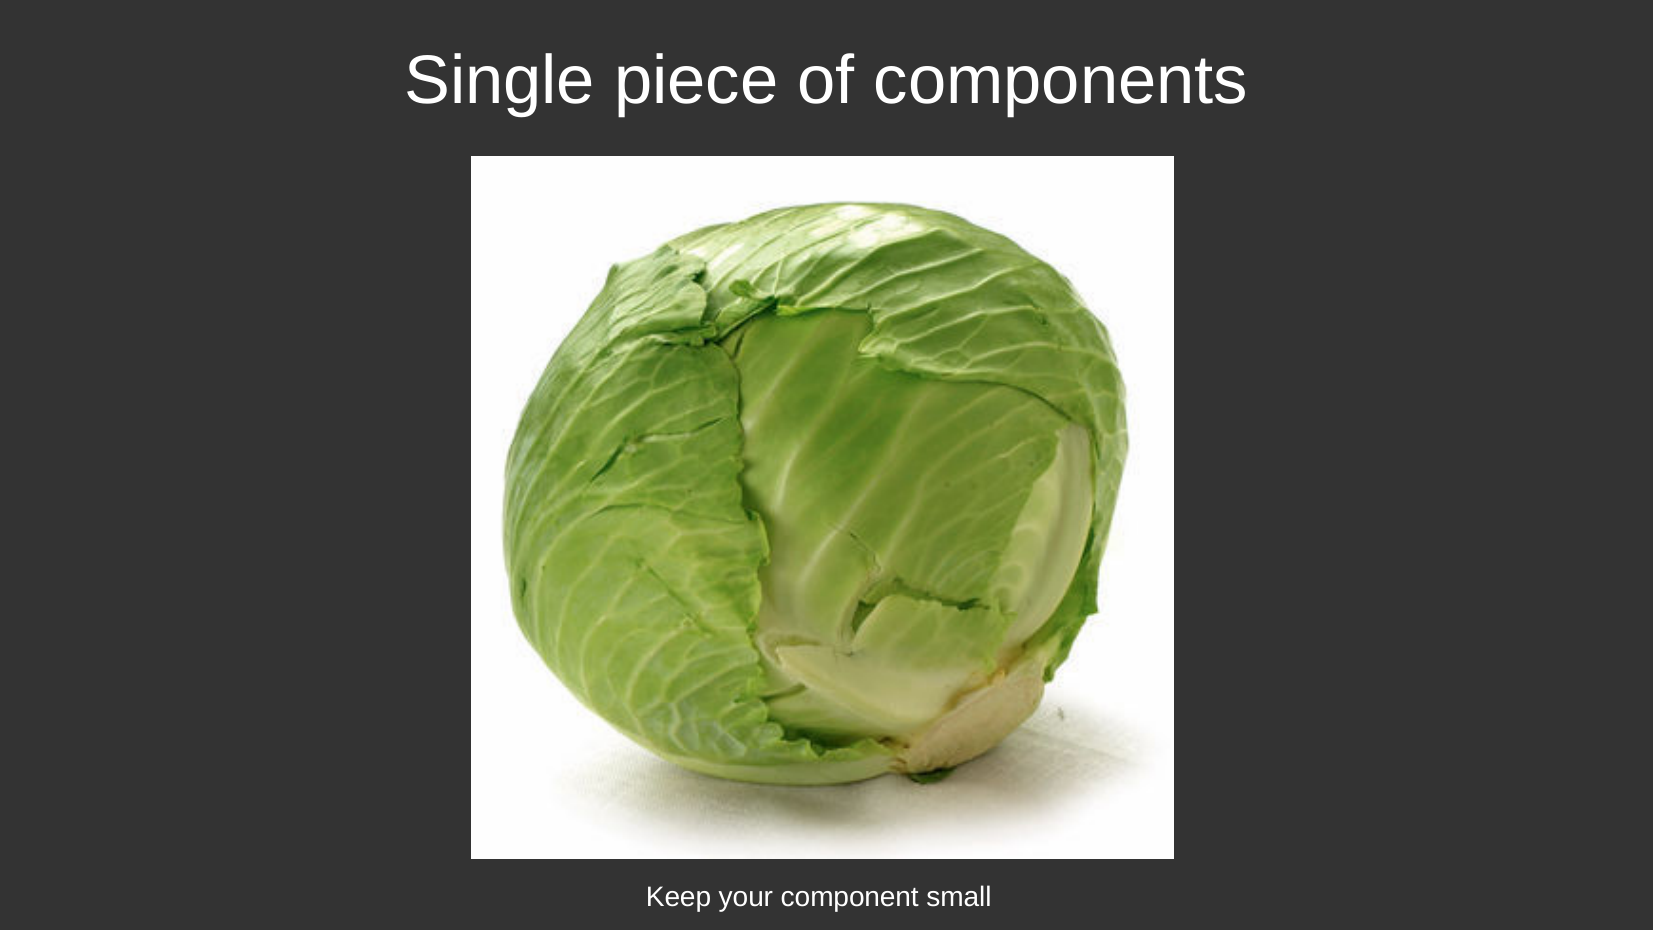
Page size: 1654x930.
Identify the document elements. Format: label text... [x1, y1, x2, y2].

picture [471, 156, 1174, 859]
text_box Keep your component small [631, 873, 1007, 921]
title Single piece of components [82, 1, 1571, 157]
